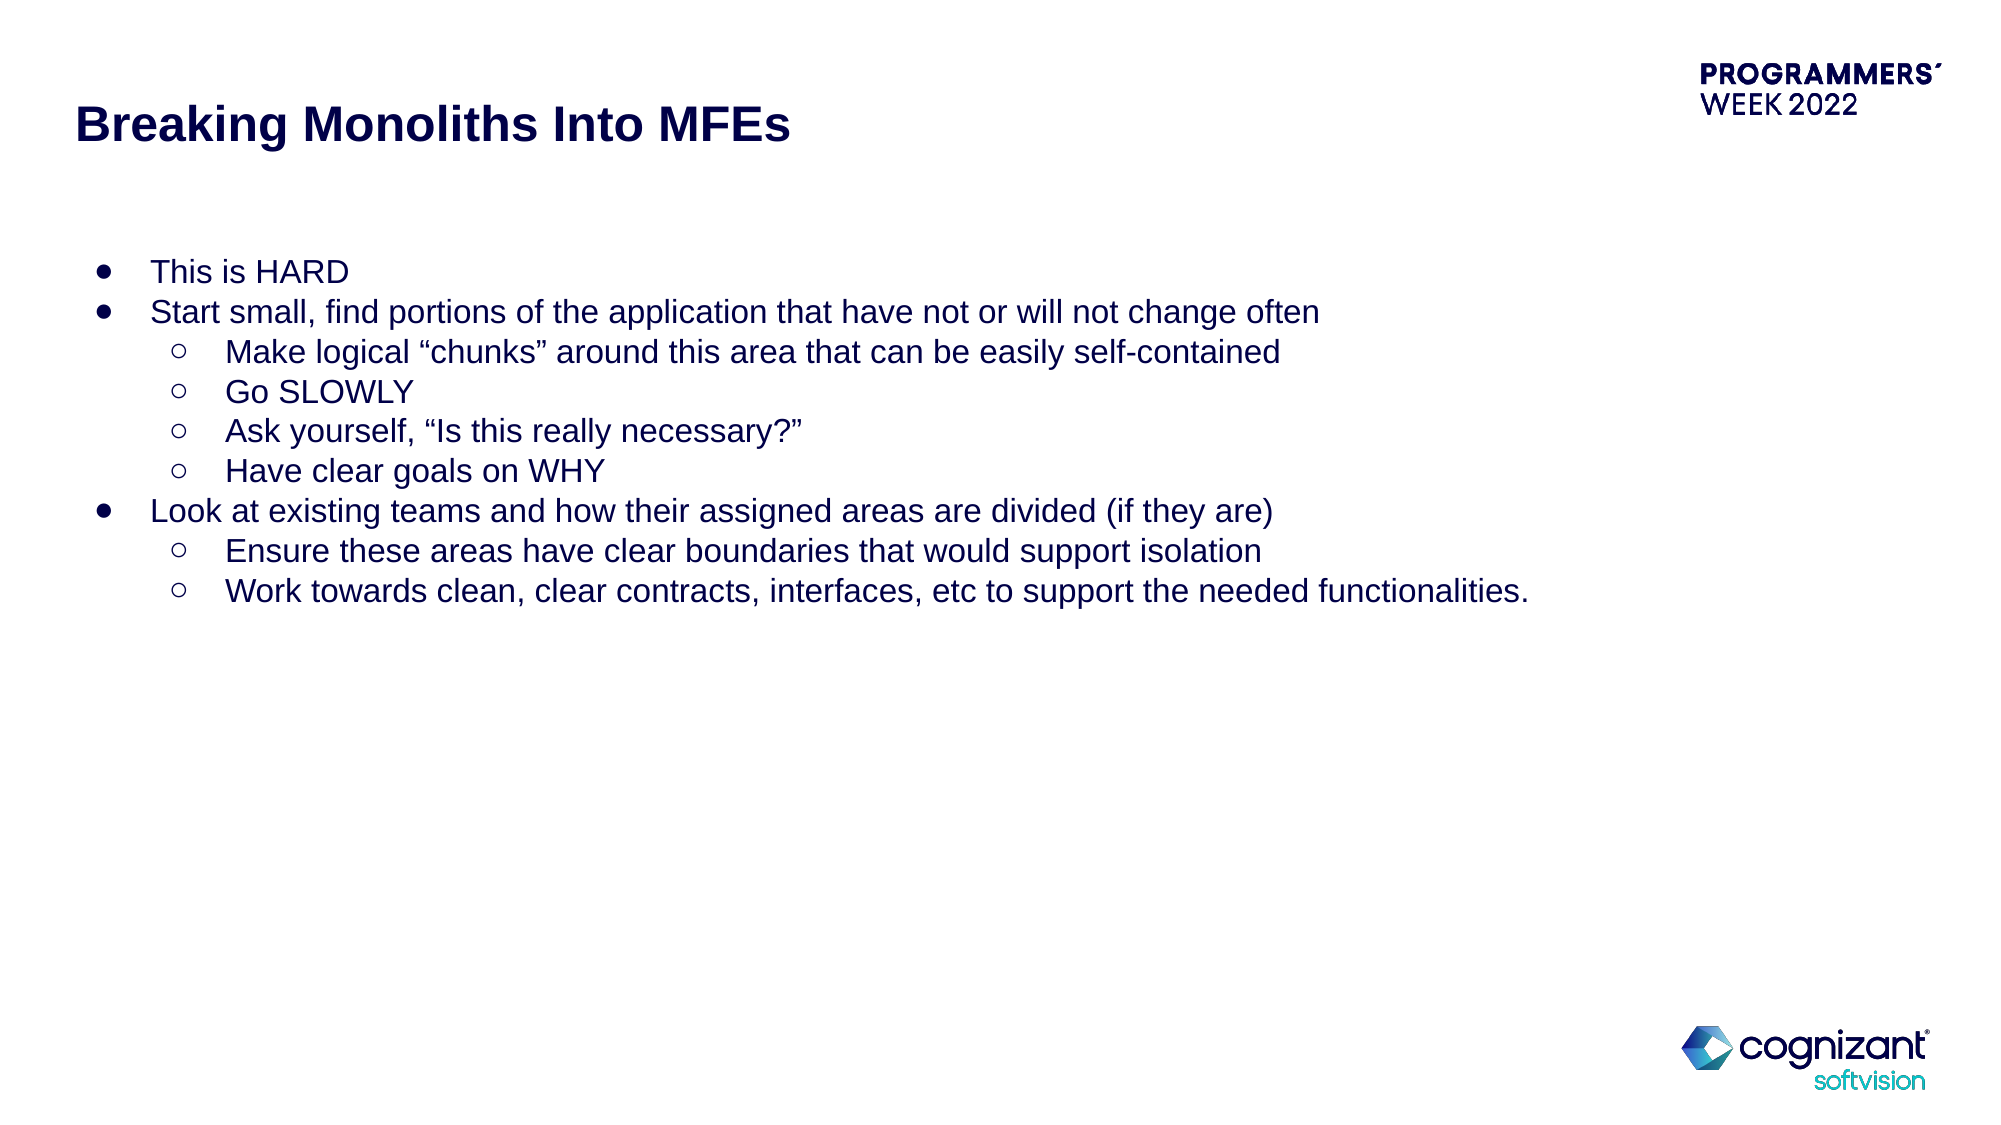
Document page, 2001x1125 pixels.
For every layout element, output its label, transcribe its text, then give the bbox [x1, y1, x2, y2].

title Breaking Monoliths Into MFEs [75, 91, 1848, 142]
list This is HARD Start small, find portions of the application that have not or will not change often Make logical “chunks” around this area that can be easily self-contained Go SLOWLY Ask yourself, “Is this really necessary?” Have clear goals on WHY Look at existing teams and how their assigned areas are divided (if they are) Ensure these areas have clear boundaries that would support isolation Work towards clean, clear contracts, interfaces, etc to support the needed functionalities. [75, 249, 1848, 938]
picture [1677, 54, 1942, 129]
picture [1663, 1005, 1949, 1110]
